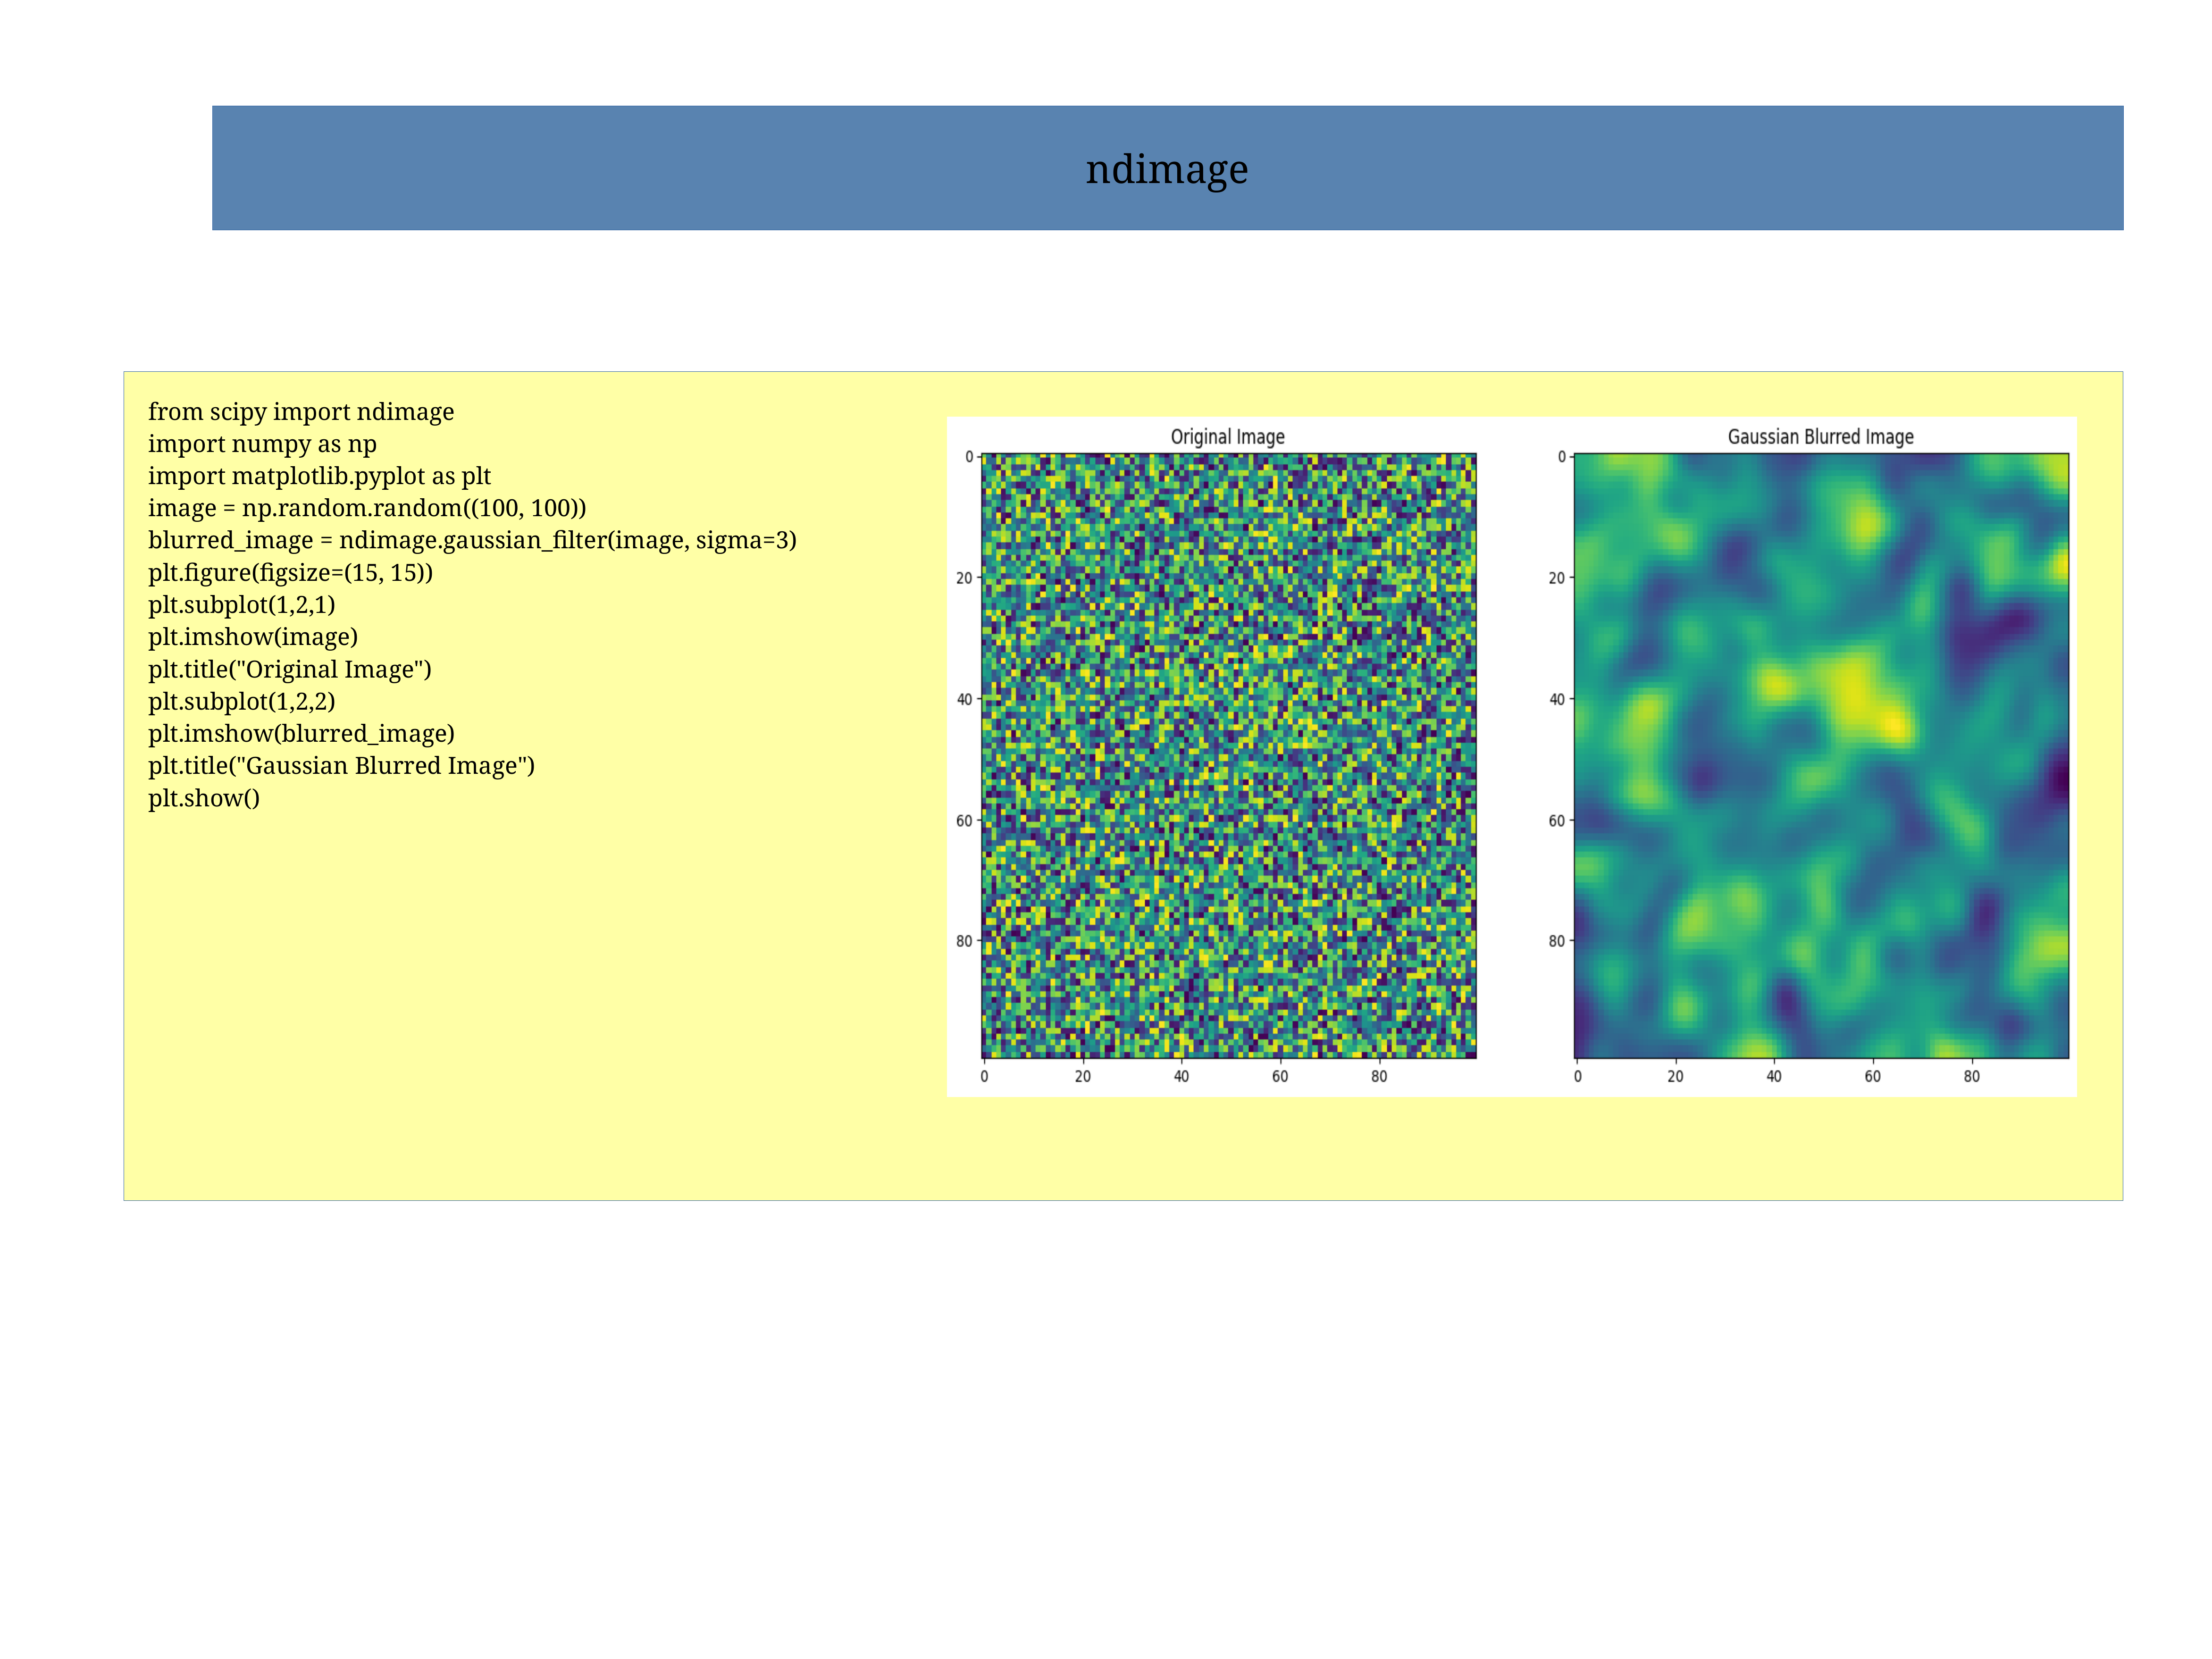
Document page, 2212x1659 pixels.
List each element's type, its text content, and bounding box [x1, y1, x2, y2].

text_box ndimage [212, 106, 2124, 230]
text_box [124, 371, 2123, 1201]
text_box from scipy import ndimage import numpy as np import matplotlib.pyplot as plt image = np.random.random((100, 100)) blurred_image = ndimage.gaussian_filter(image, sigma=3) plt.figure(figsize=(15, 15)) plt.subplot(1,2,1) plt.imshow(image) plt.title("Original Image") plt.subplot(1,2,2) plt.imshow(blurred_image) plt.title("Gaussian Blurred Image") plt.show() [142, 391, 1049, 1186]
picture [947, 417, 2077, 1098]
